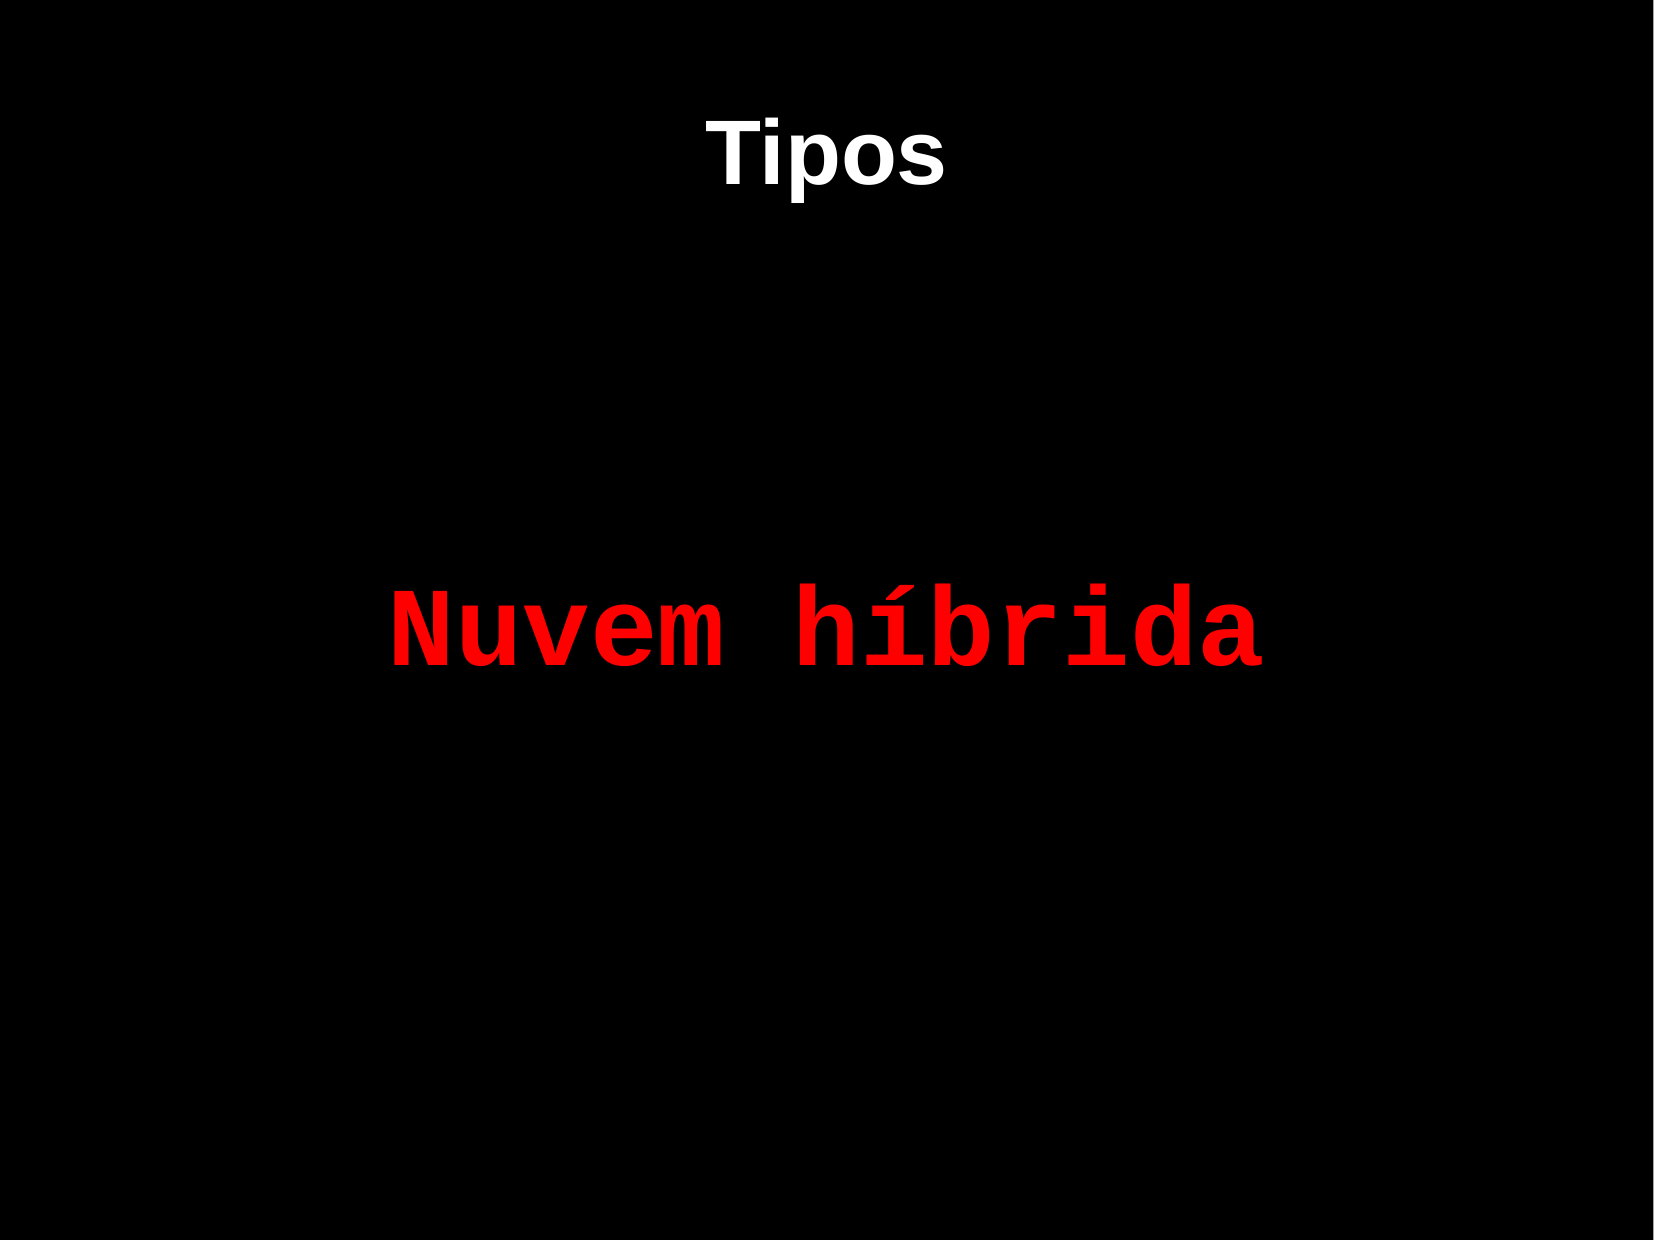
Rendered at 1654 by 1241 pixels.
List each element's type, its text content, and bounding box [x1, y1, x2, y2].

title Tipos [82, 49, 1571, 257]
subtitle Nuvem híbrida [82, 290, 1571, 1109]
